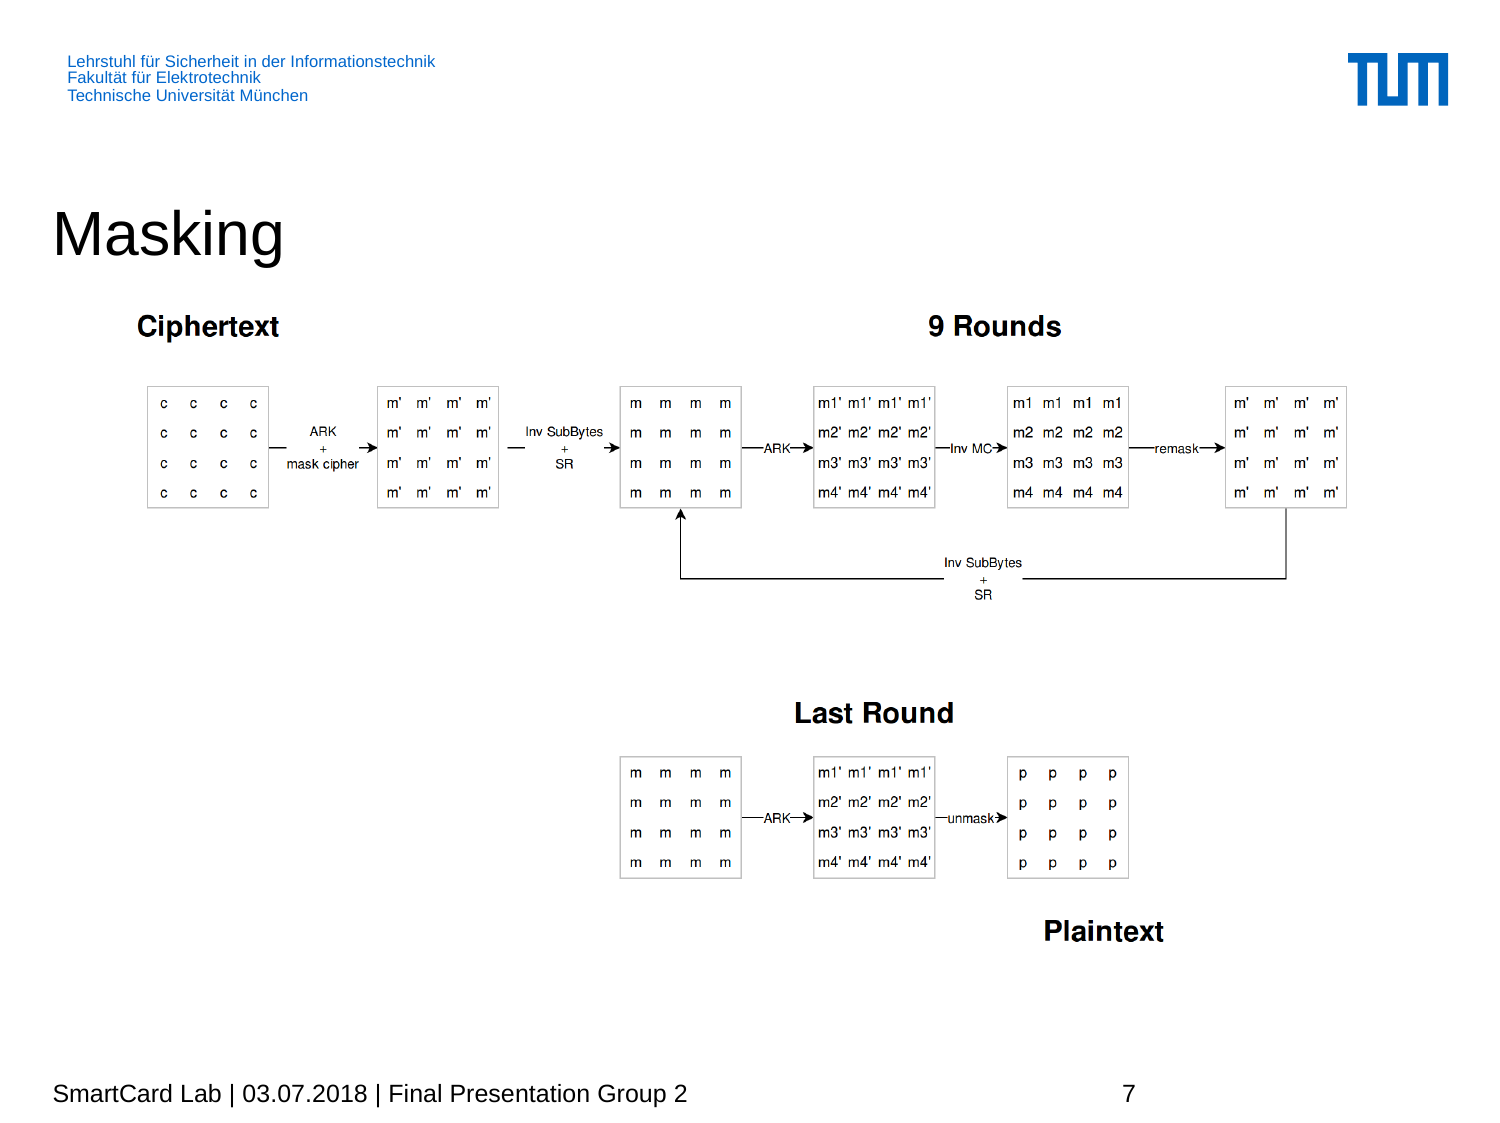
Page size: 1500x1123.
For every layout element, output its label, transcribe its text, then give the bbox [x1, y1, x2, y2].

picture [135, 299, 1348, 956]
title Masking [52, 192, 1453, 268]
text_box SmartCard Lab | 03.07.2018 | Final Presentation Group 2 [52, 1062, 1116, 1123]
text_box <number> [1122, 1062, 1459, 1123]
